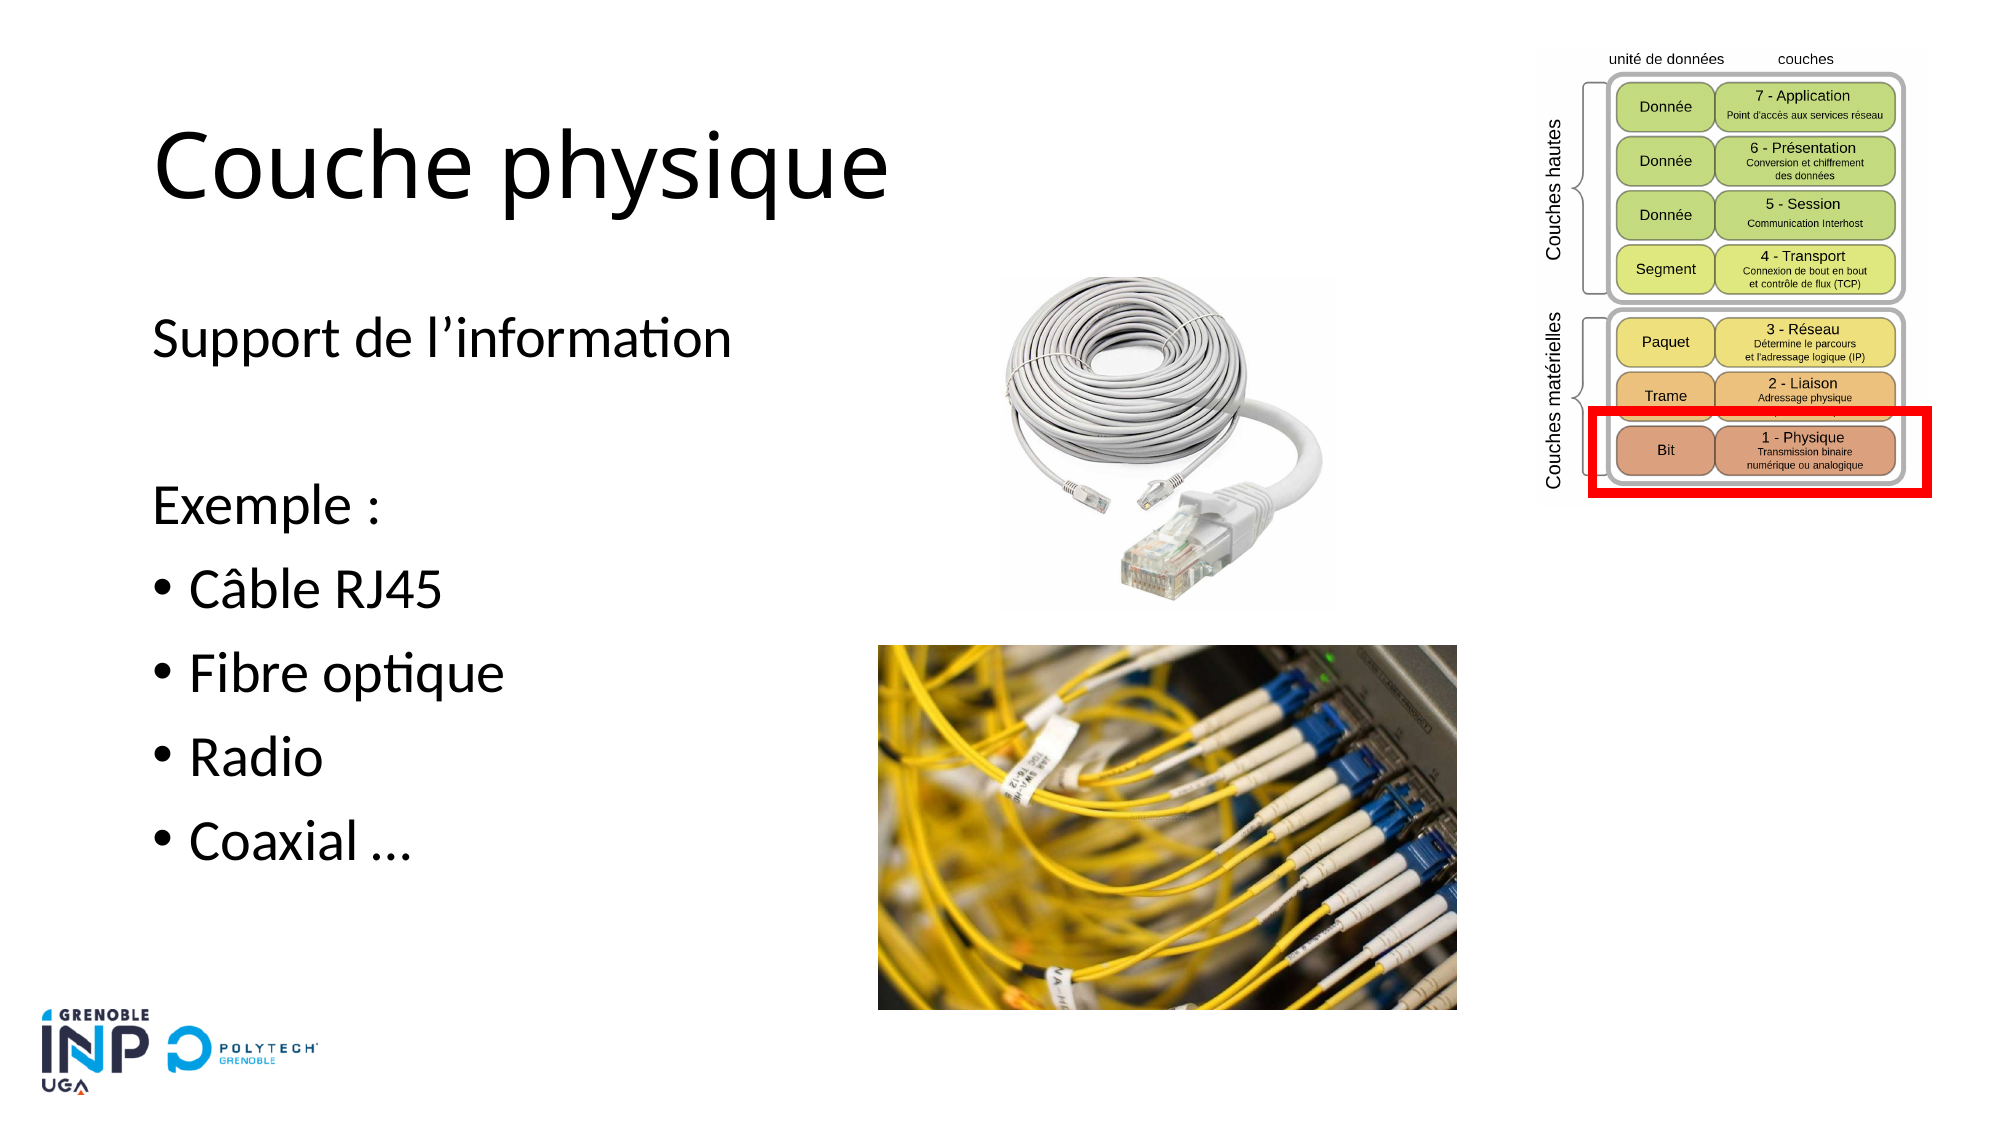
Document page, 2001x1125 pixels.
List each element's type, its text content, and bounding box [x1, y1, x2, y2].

list Support de l’information Exemple : Câble RJ45 Fibre optique Radio Coaxial … [137, 299, 1863, 1014]
picture [1537, 48, 1927, 507]
picture [878, 645, 1457, 1010]
picture [42, 1009, 318, 1095]
picture [1597, 416, 1922, 488]
picture [1001, 277, 1335, 611]
title Couche physique [137, 59, 1537, 278]
